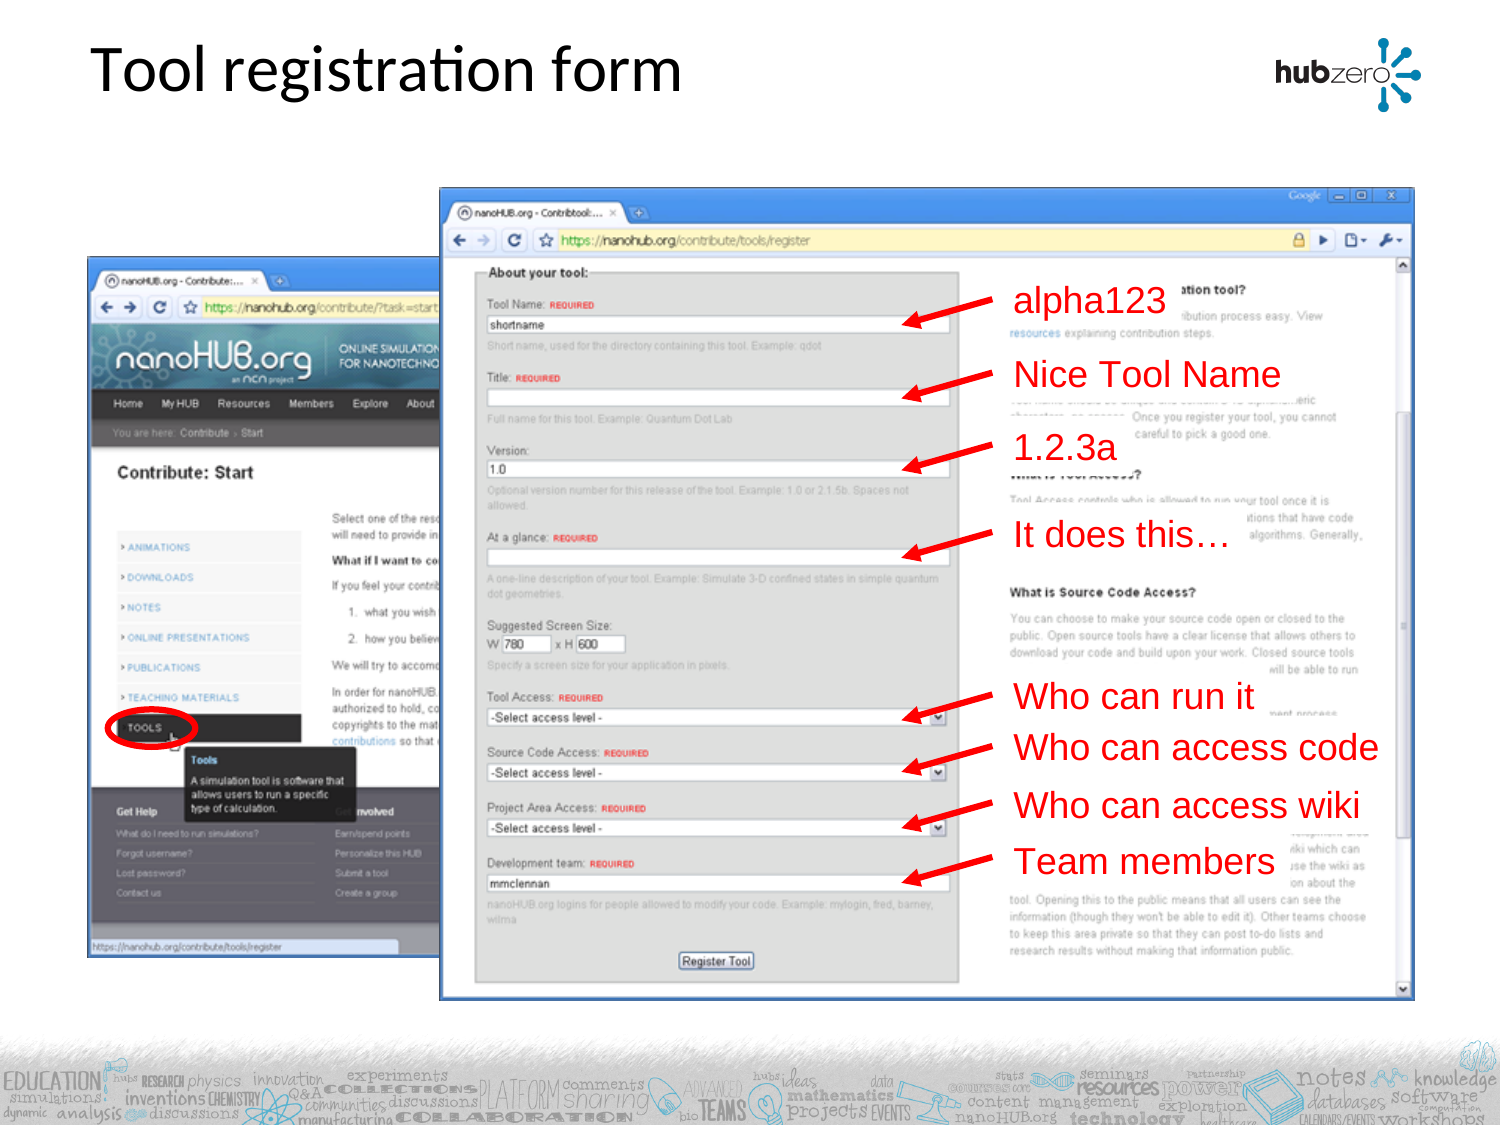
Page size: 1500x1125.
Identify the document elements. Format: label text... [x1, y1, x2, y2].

text_box Who can access wiki [998, 773, 1376, 834]
text_box Team members [998, 829, 1291, 891]
picture [0, 1034, 1500, 1125]
text_box Tool registration form [75, 12, 1249, 118]
text_box 1.2.3a [998, 415, 1133, 477]
text_box Who can run it [998, 664, 1270, 715]
text_box alpha123 [998, 268, 1182, 329]
text_box Who can access code [998, 715, 1395, 777]
picture [87, 187, 1415, 1001]
text_box It does this… [998, 502, 1247, 563]
picture [1272, 35, 1424, 115]
text_box Nice Tool Name [998, 342, 1297, 403]
